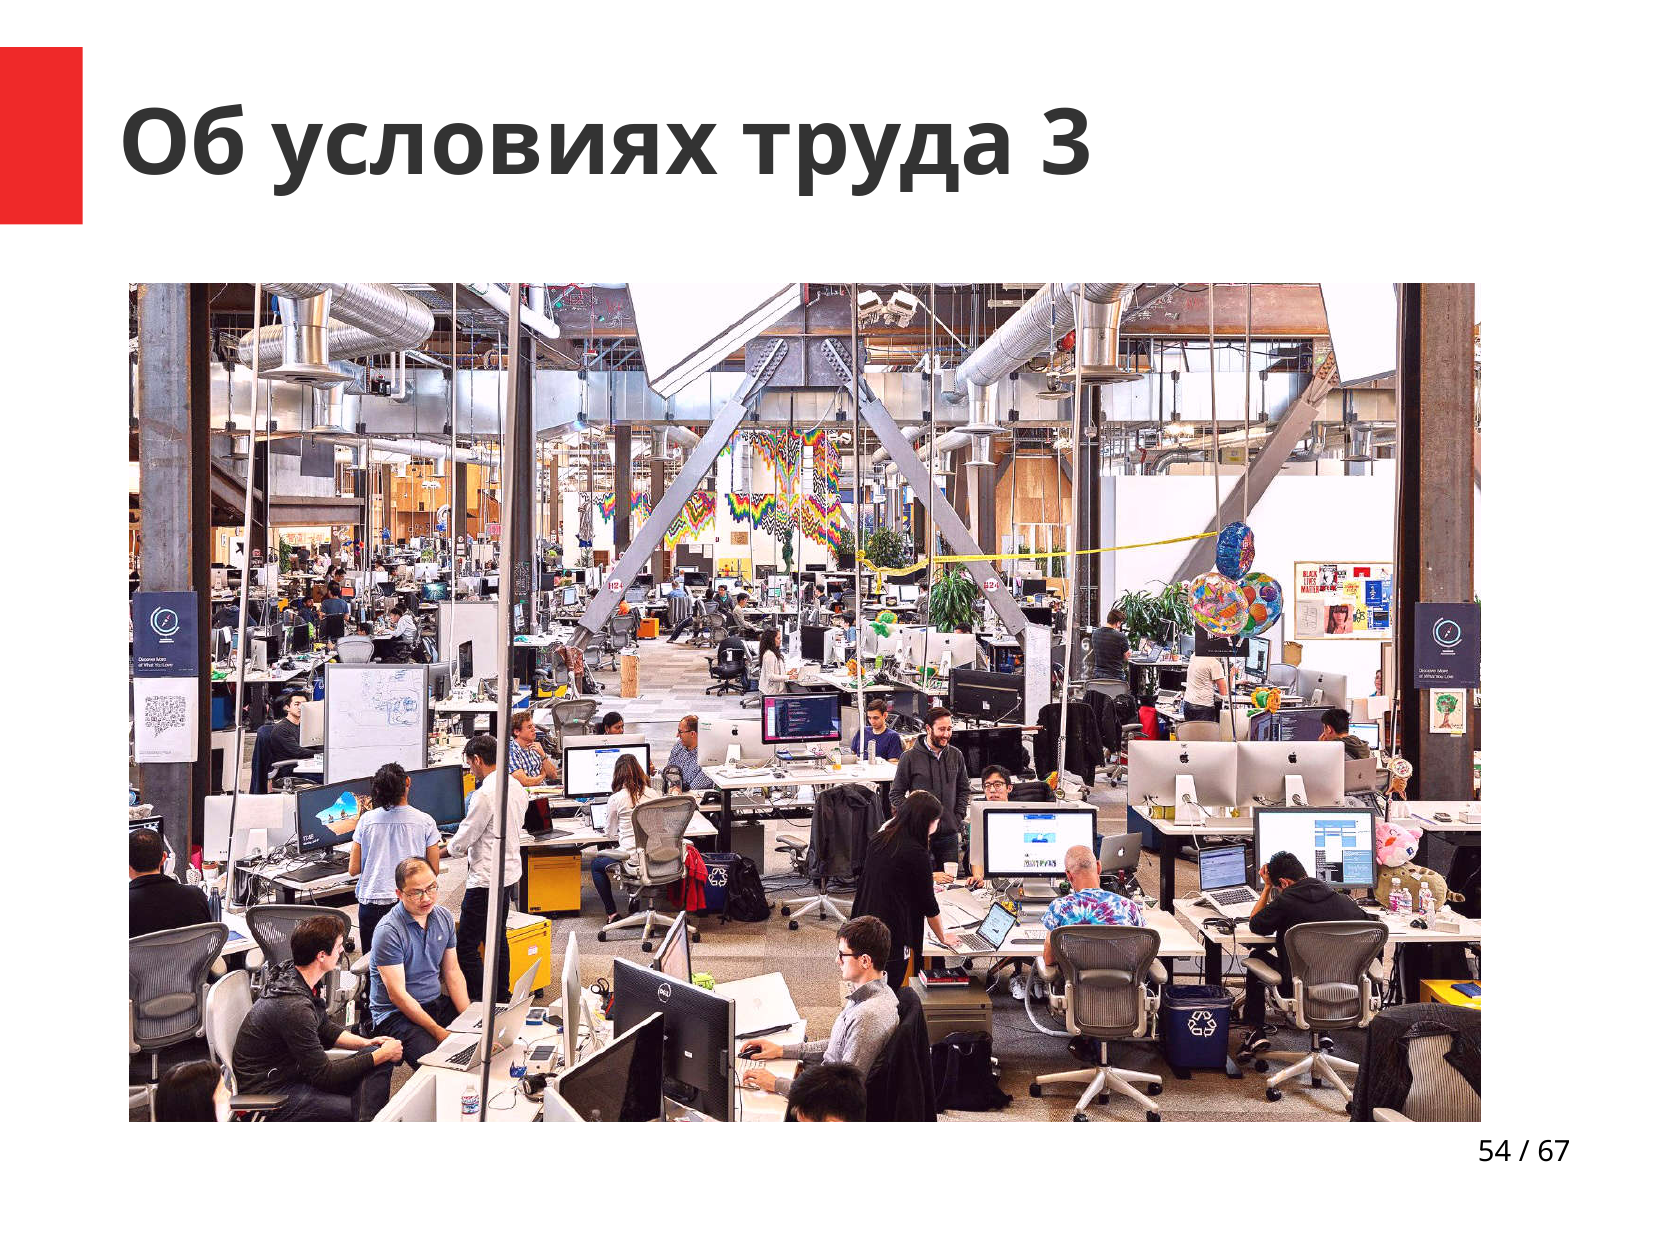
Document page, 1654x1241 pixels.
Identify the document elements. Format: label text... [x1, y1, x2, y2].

title Об условиях труда 3 [118, 35, 1571, 243]
picture [129, 283, 1481, 1123]
